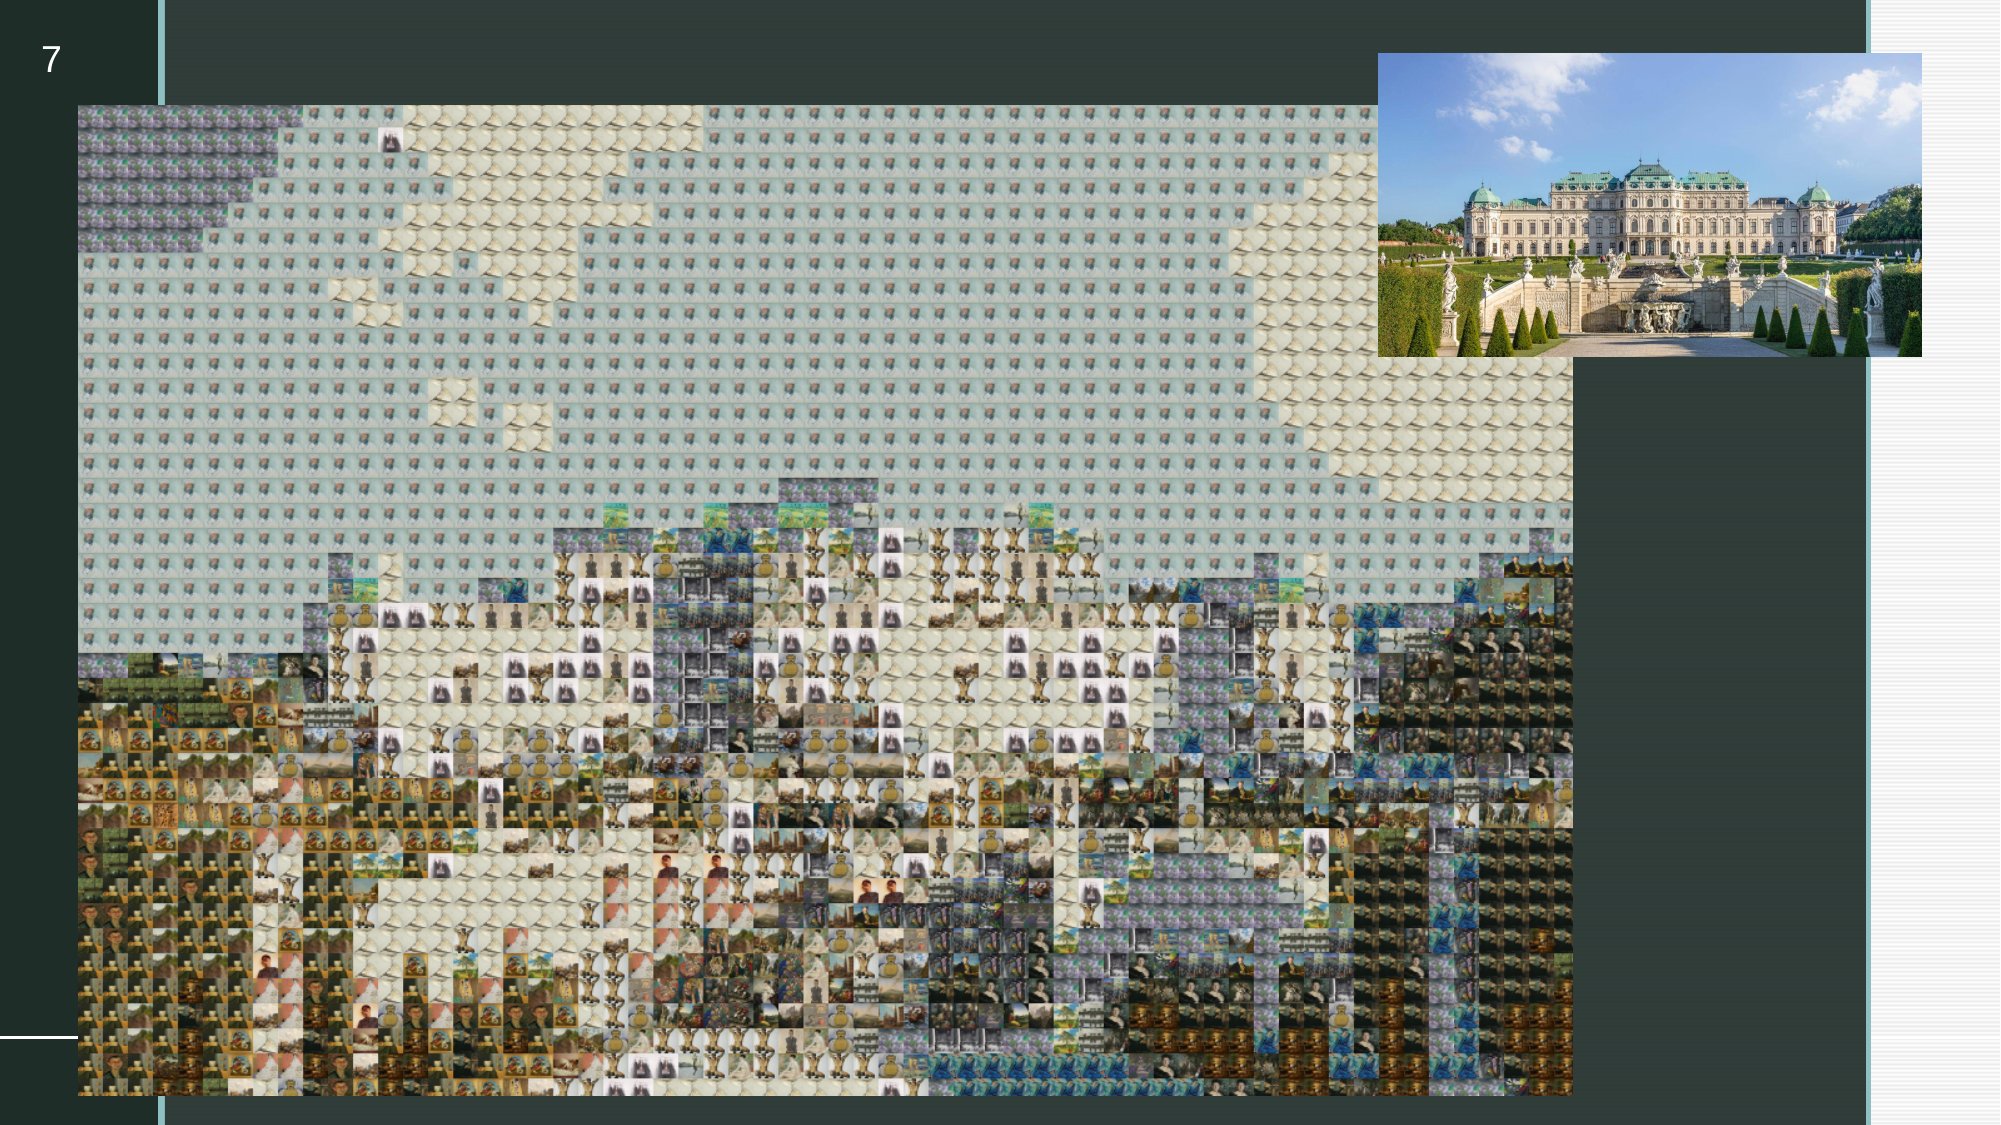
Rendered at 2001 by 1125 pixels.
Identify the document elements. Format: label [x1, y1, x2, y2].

text_box [25, 26, 131, 80]
picture [78, 53, 1922, 1096]
